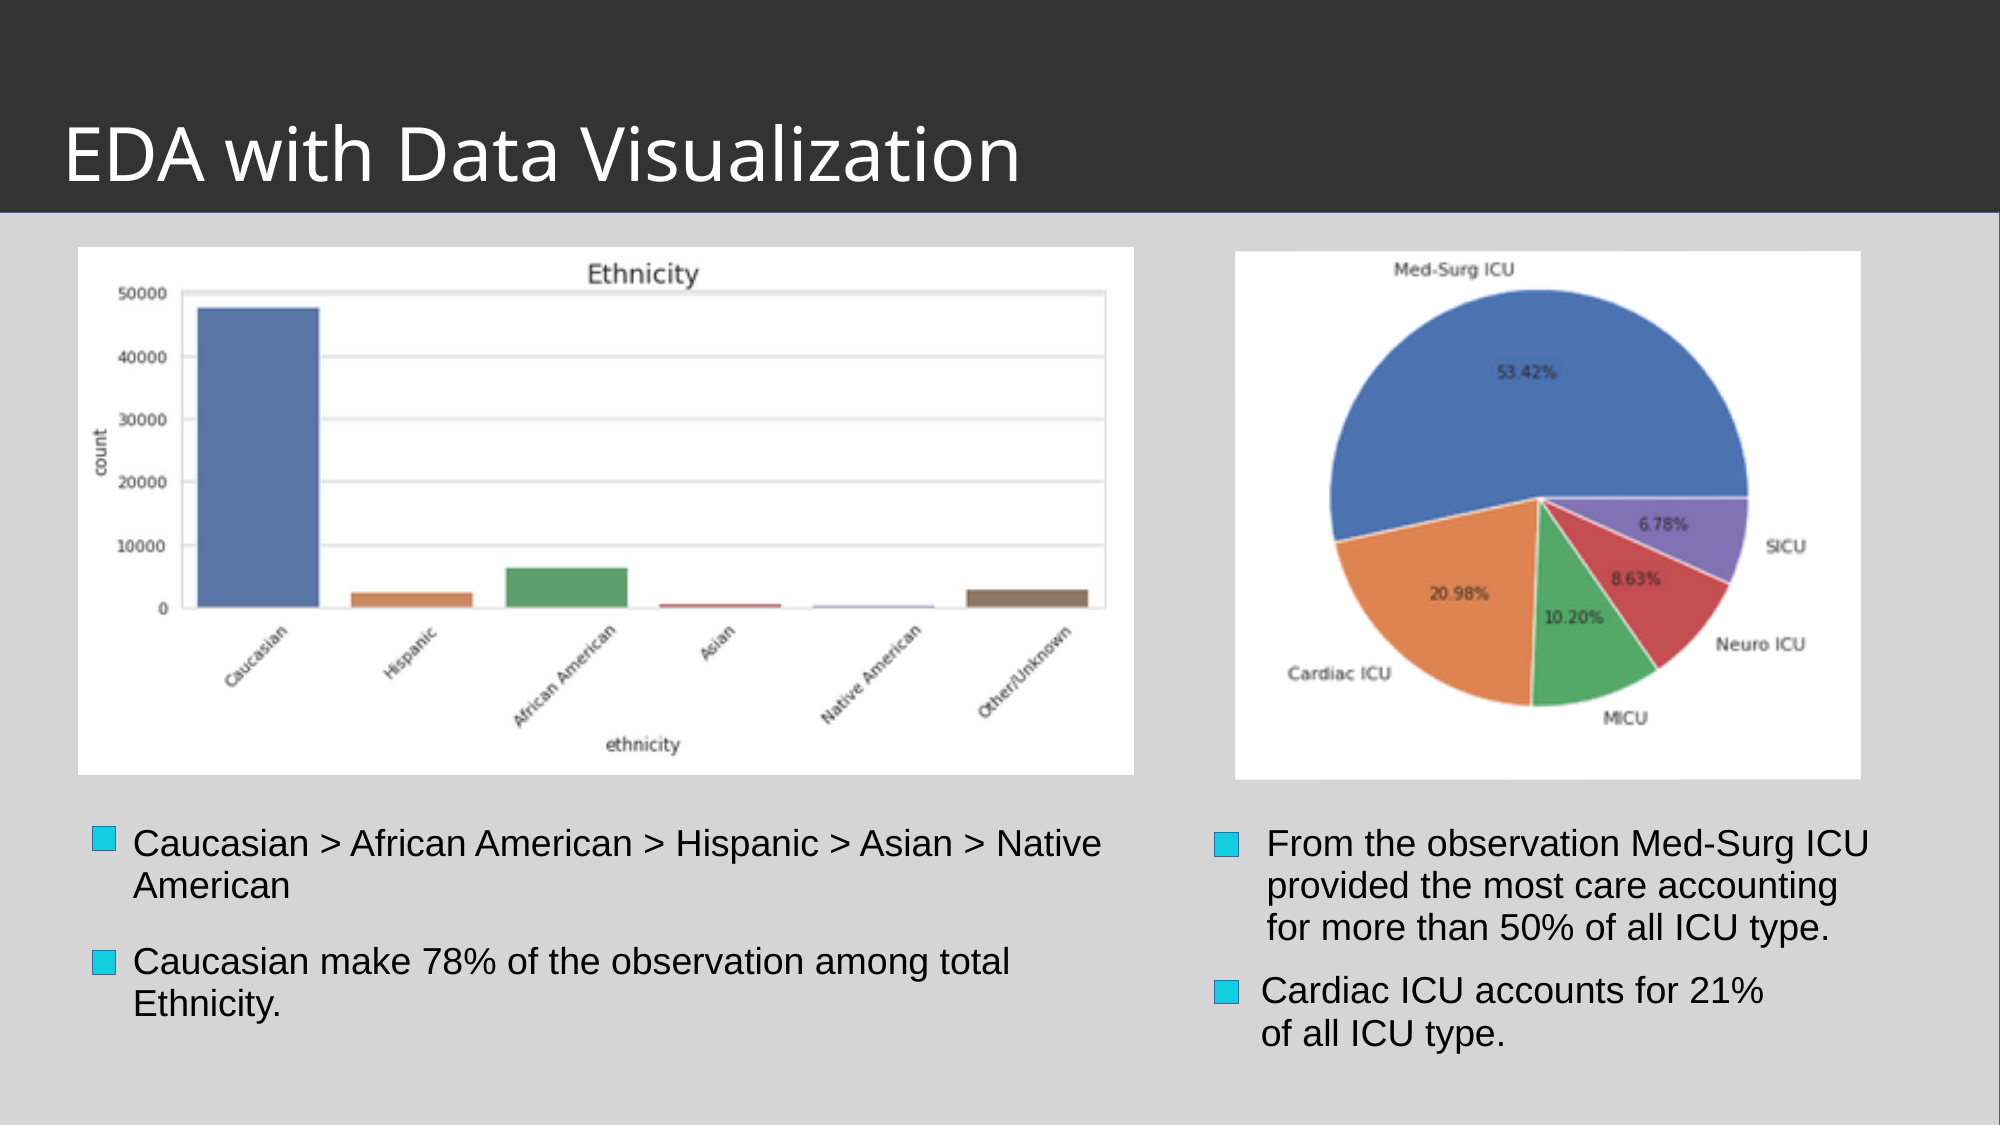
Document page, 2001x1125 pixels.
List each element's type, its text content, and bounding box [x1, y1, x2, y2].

text_box Caucasian > African American > Hispanic > Asian > Native American [118, 814, 1182, 914]
text_box EDA with Data Visualization [47, 93, 1229, 213]
text_box [0, 0, 2000, 1125]
text_box Caucasian make 78% of the observation among total Ethnicity. [118, 933, 1063, 1032]
picture [78, 247, 1134, 775]
text_box From the observation Med-Surg ICU provided the most care accounting for more than 50% of all ICU type. [1251, 814, 1902, 956]
picture [1234, 250, 1861, 780]
text_box Cardiac ICU accounts for 21% of all ICU type. [1246, 962, 1813, 1062]
